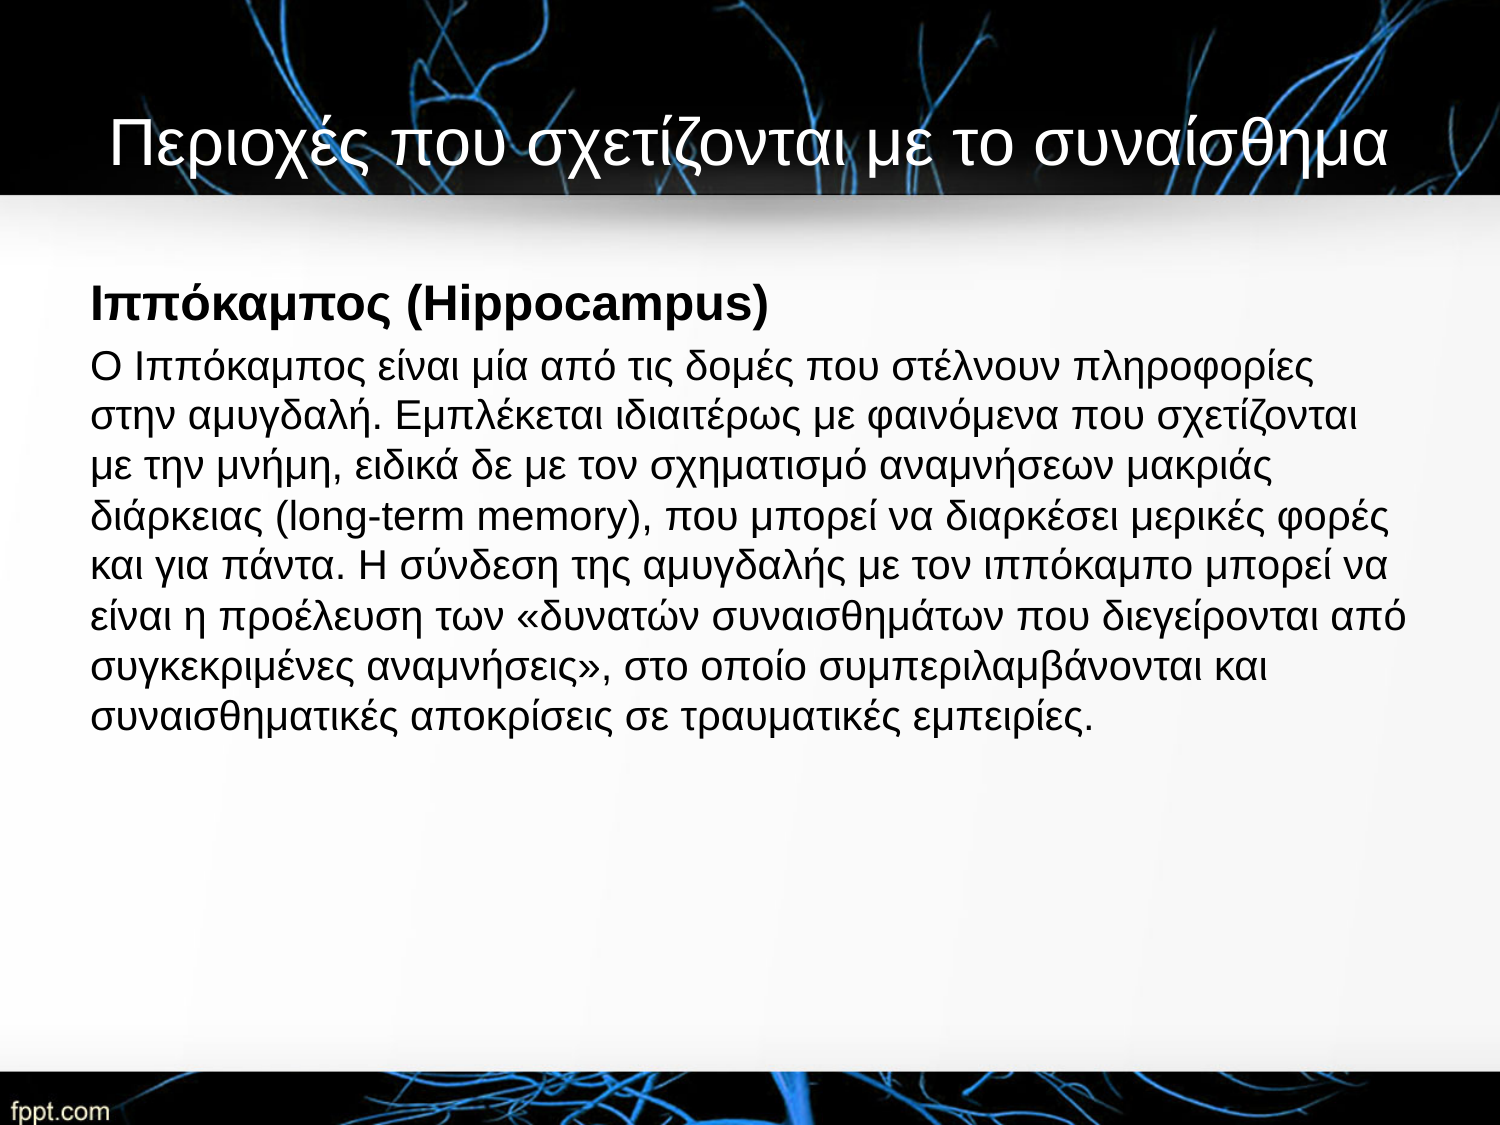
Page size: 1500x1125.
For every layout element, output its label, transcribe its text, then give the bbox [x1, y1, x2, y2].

title Περιοχές που σχετίζονται με το συναίσθημα [75, 45, 1425, 233]
list Ιππόκαμπος (Hippocampus) Ο Ιππόκαμπος είναι μία από τις δομές που στέλνουν πληροφορίες στην αμυγδαλή. Εμπλέκεται ιδιαιτέρως με φαινόμενα που σχετίζονται με την μνήμη, ειδικά δε με τον σχηματισμό αναμνήσεων μακριάς διάρκειας (long-term memory), που μπορεί να διαρκέσει μερικές φορές και για πάντα. Η σύνδεση της αμυγδαλής με τον ιππόκαμπο μπορεί να είναι η προέλευση των «δυνατών συναισθημάτων που διεγείρονται από συγκεκριμένες αναμνήσεις», στο οποίο συμπεριλαμβάνονται και συναισθηματικές αποκρίσεις σε τραυματικές εμπειρίες. [75, 262, 1425, 1005]
picture [0, 0, 1500, 1125]
